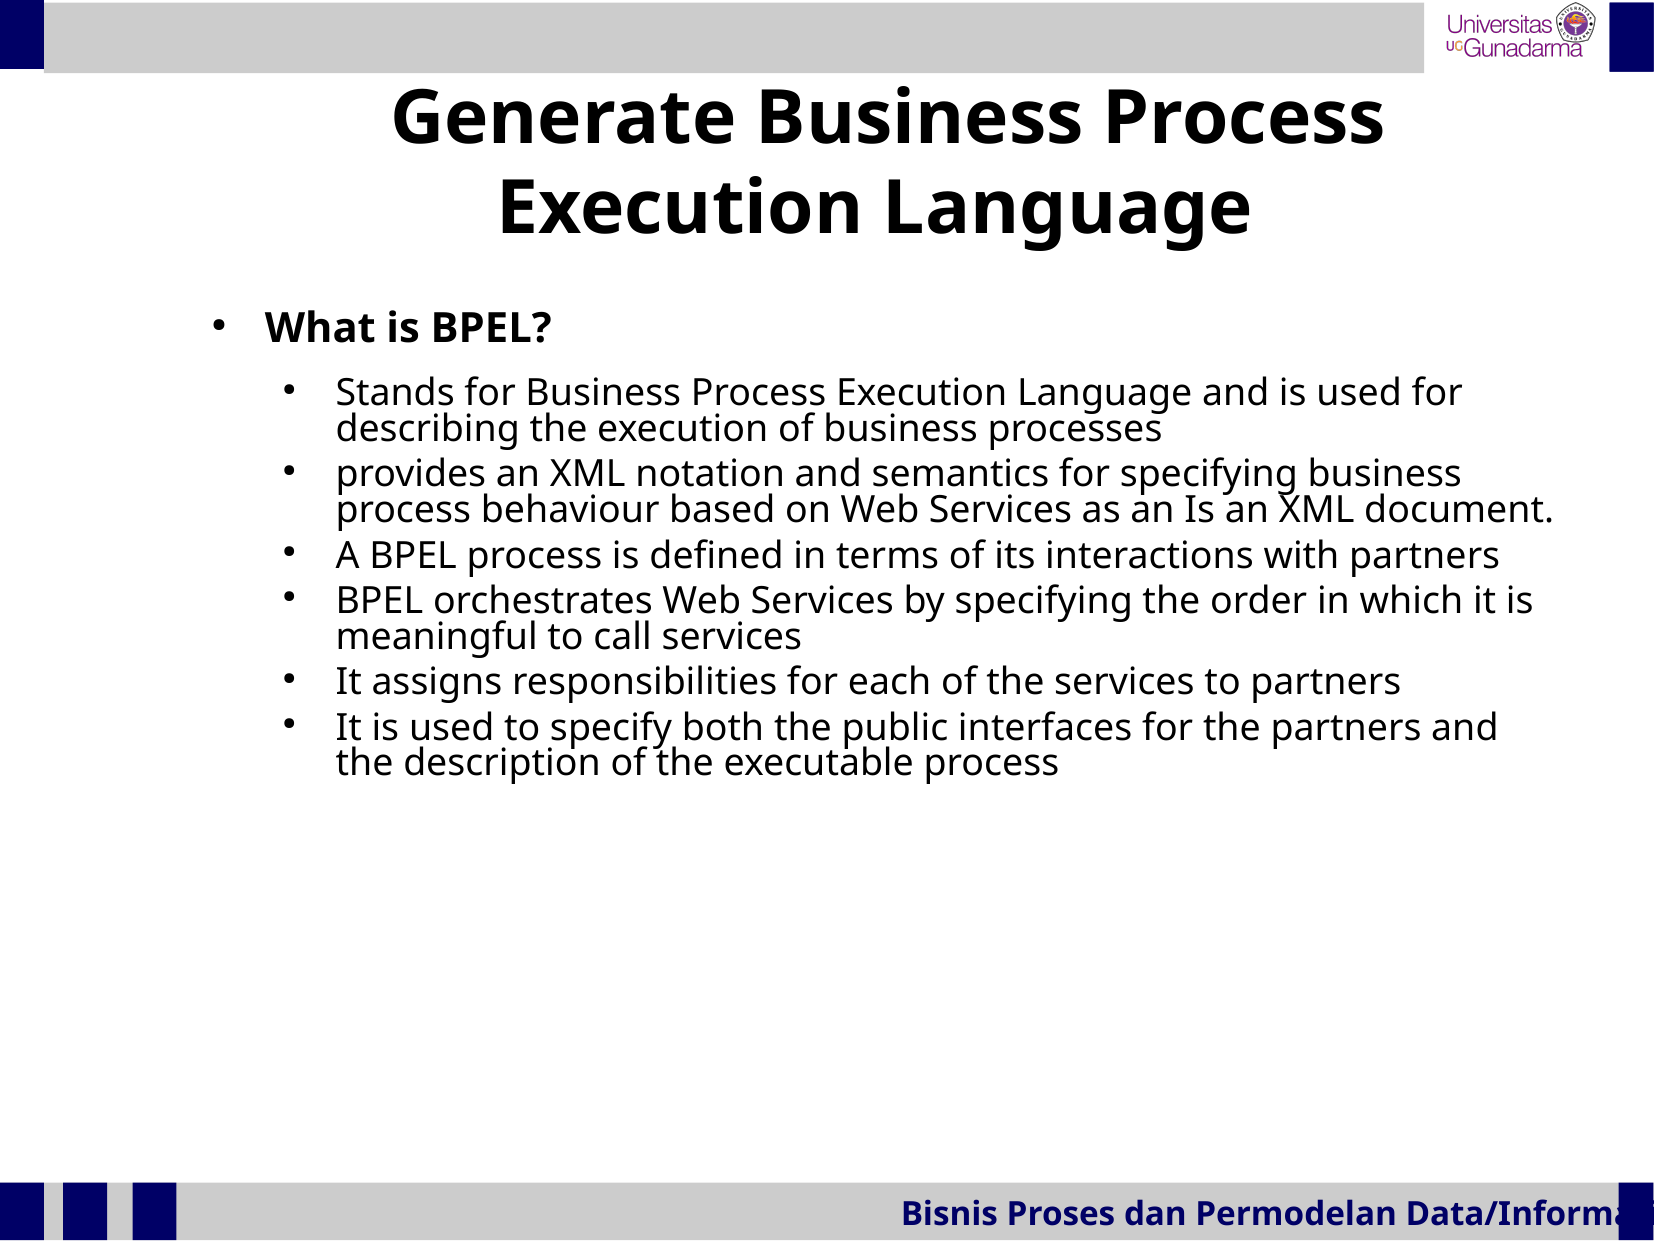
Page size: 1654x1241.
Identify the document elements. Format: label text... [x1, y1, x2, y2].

title Generate Business Process Execution Language [179, 68, 1571, 249]
picture [1437, 2, 1610, 62]
list What is BPEL? Stands for Business Process Execution Language and is used for describing the execution of business processes provides an XML notation and semantics for specifying business process behaviour based on Web Services as an Is an XML document. A BPEL process is defined in terms of its interactions with partners BPEL orchestrates Web Services by specifying the order in which it is meaningful to call services It assigns responsibilities for each of the services to partners It is used to specify both the public interfaces for the partners and the description of the executable process [179, 303, 1571, 1011]
